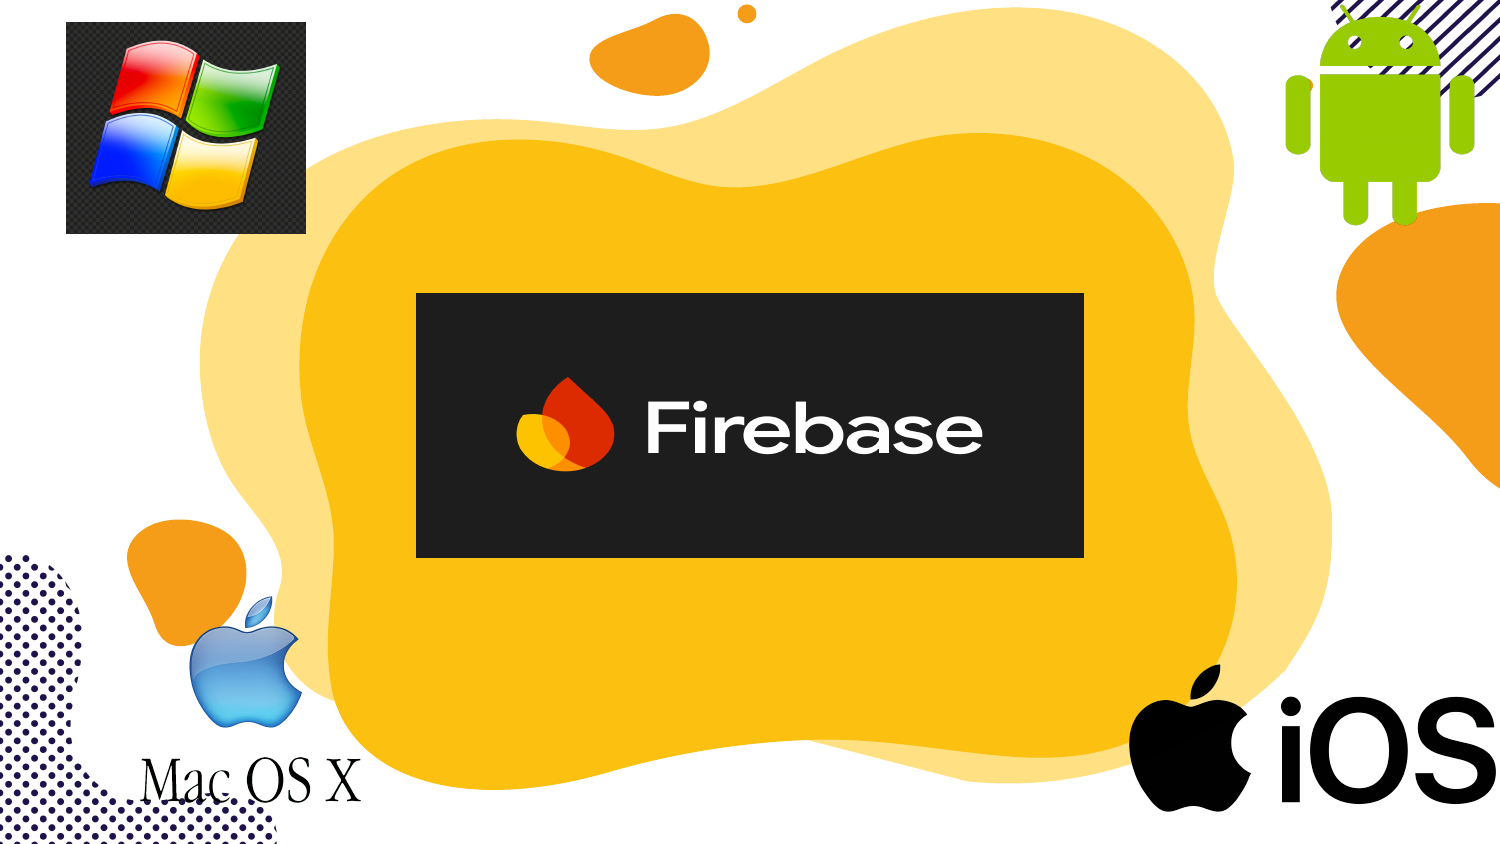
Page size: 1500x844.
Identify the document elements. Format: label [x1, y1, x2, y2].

picture [1260, 0, 1500, 234]
picture [66, 22, 306, 234]
picture [62, 593, 439, 806]
picture [416, 294, 1084, 558]
picture [1124, 632, 1500, 844]
